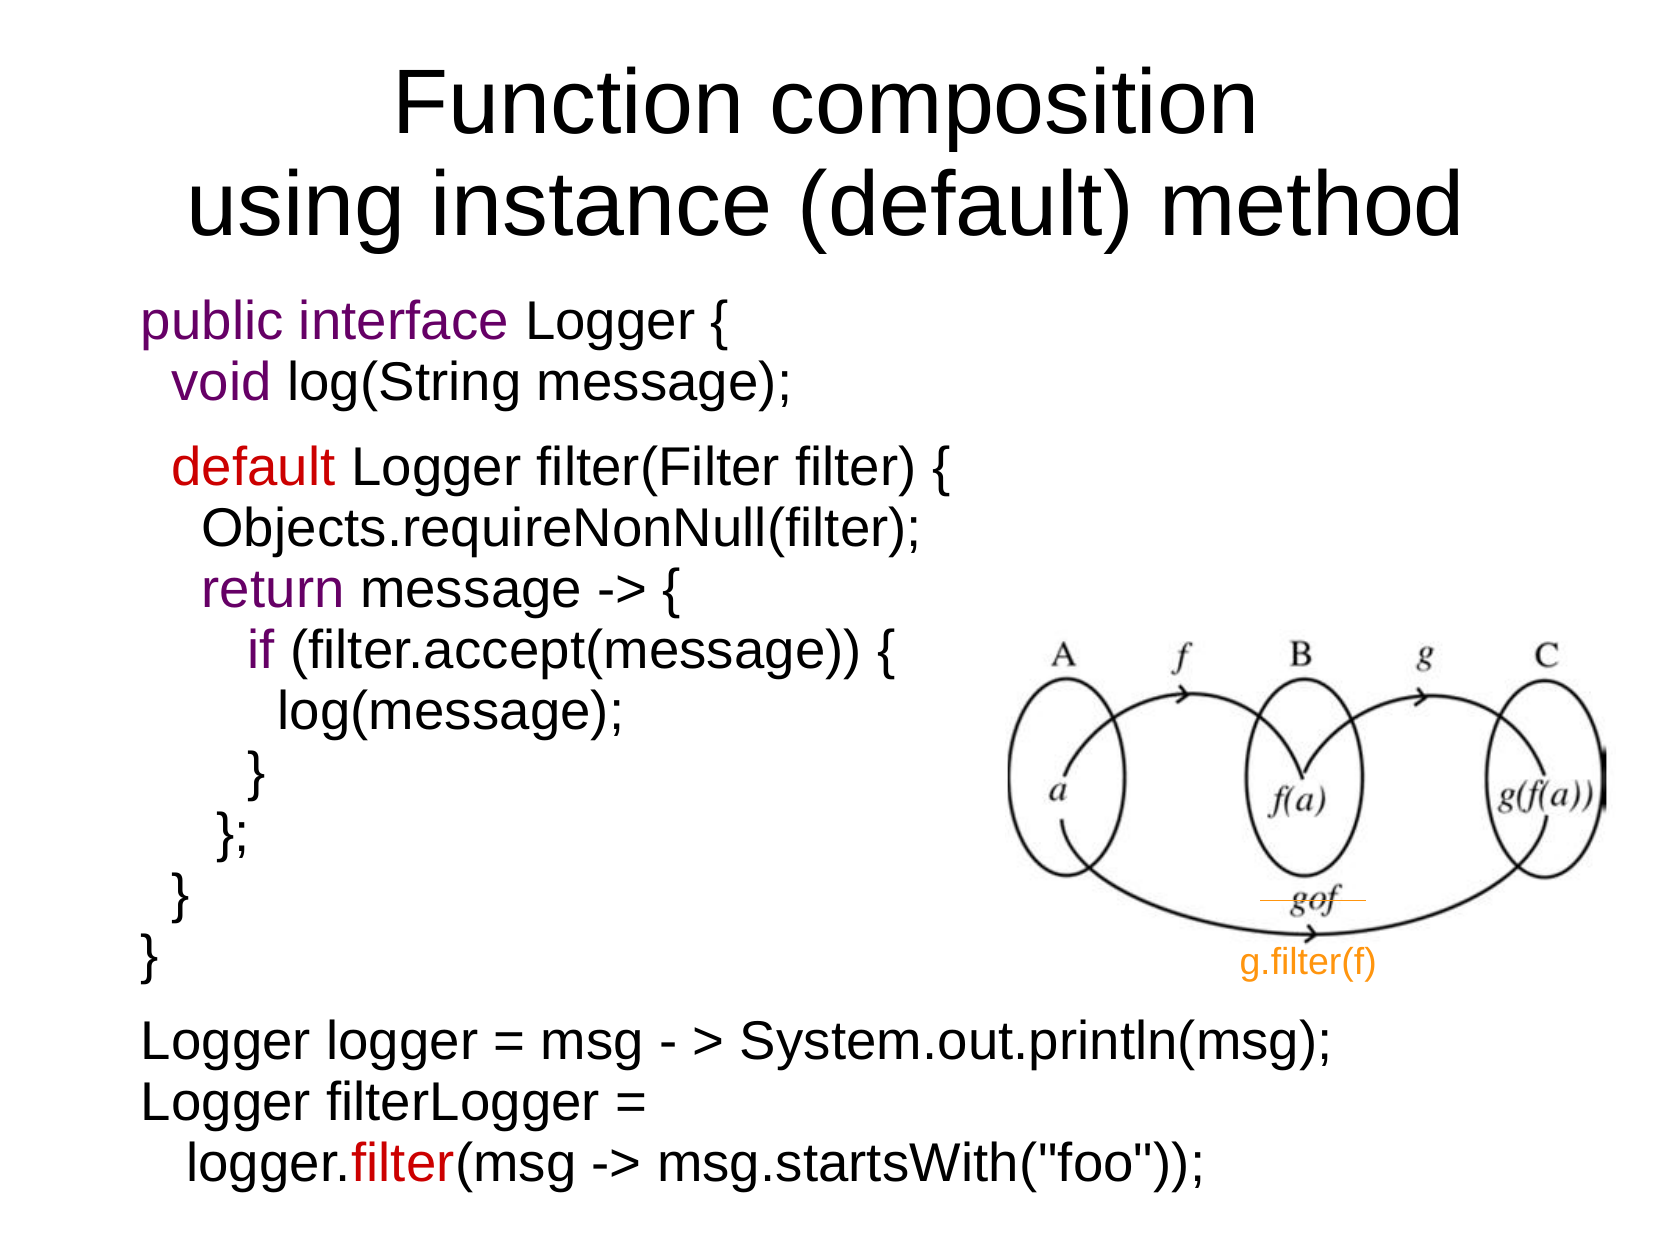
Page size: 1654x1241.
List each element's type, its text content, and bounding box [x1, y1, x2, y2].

text_box g.filter(f) [1224, 933, 1405, 991]
title Function composition using instance (default) method [82, 49, 1571, 257]
picture [1005, 629, 1616, 962]
list public interface Logger { void log(String message); default Logger filter(Filter filter) { Objects.requireNonNull(filter); return message -> { if (filter.accept(message)) { log(message); } }; } } Logger logger = msg - > System.out.println(msg); Logger filterLogger = logger.filter(msg -> msg.startsWith("foo")); [82, 290, 1571, 1201]
